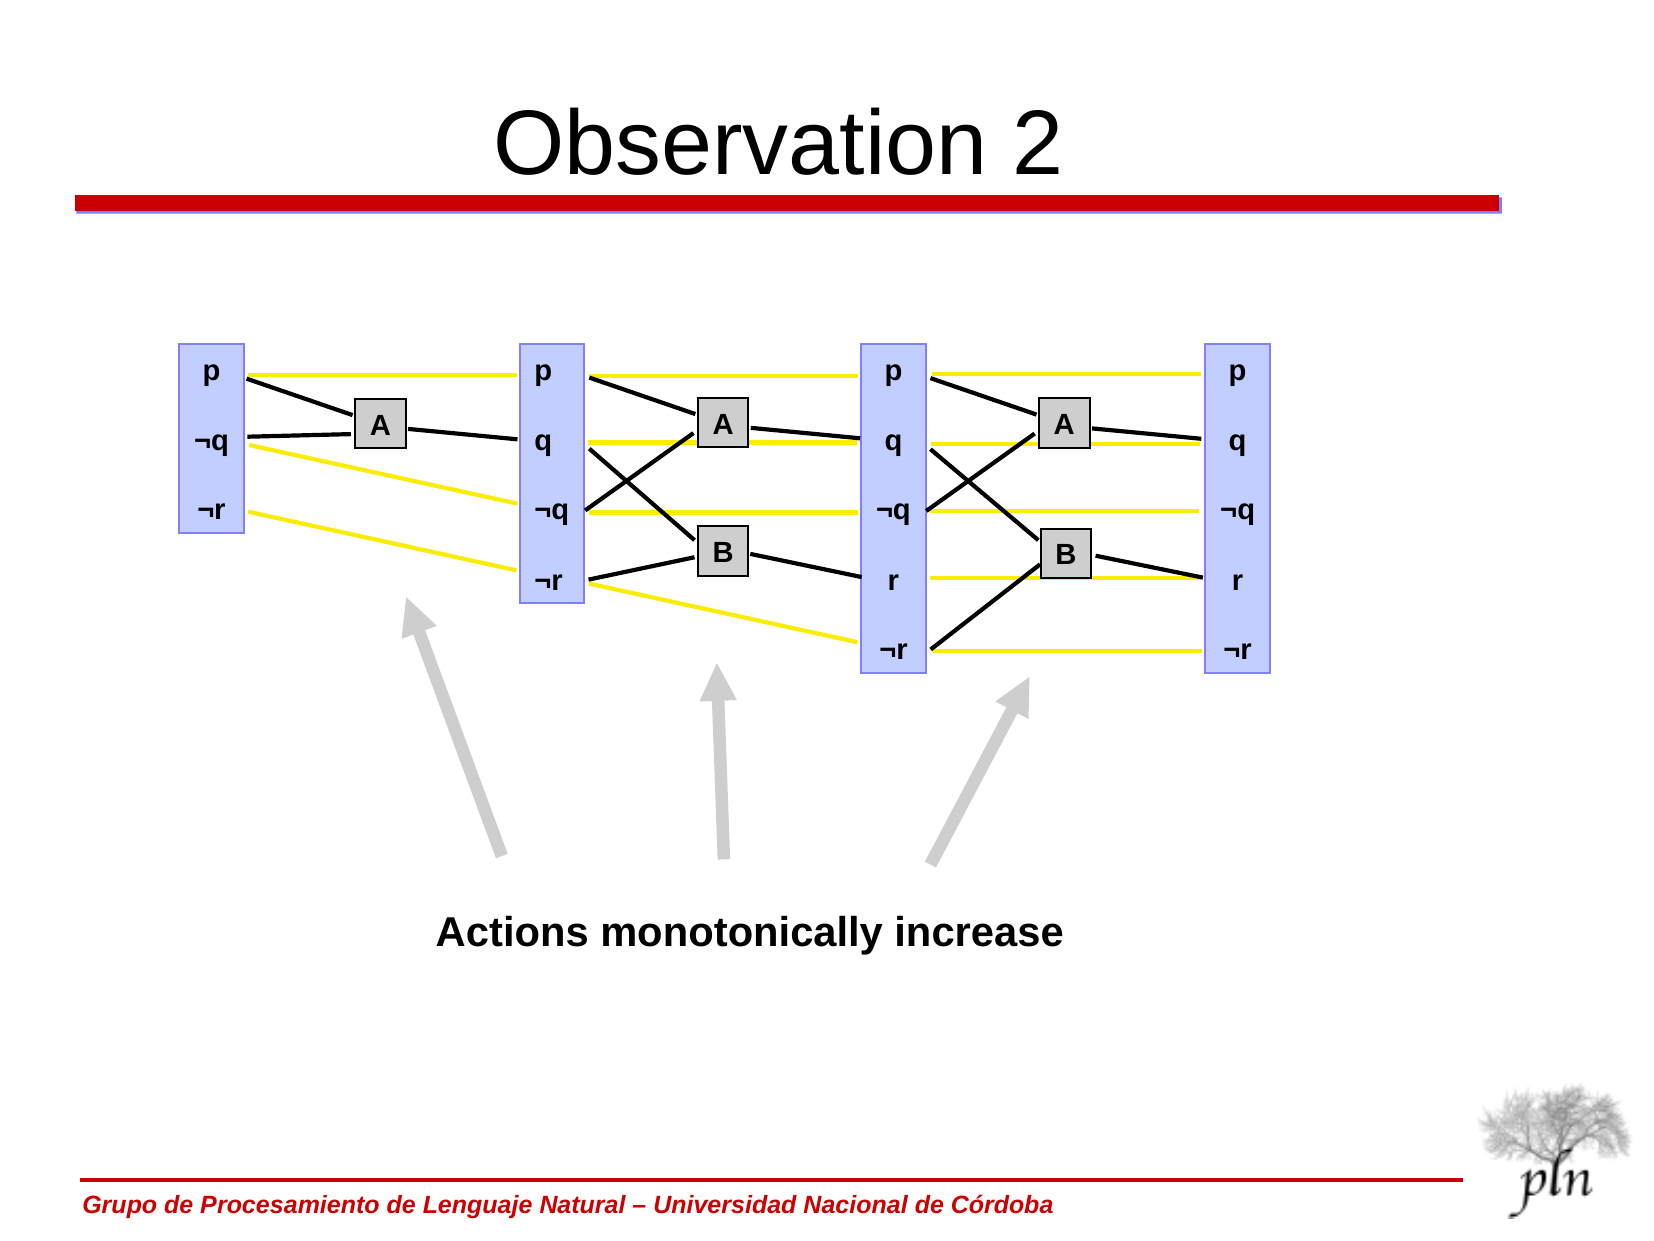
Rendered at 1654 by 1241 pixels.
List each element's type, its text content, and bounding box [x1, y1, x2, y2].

text_box p q ¬q ¬r [519, 343, 585, 604]
text_box p q ¬q r ¬r [1205, 343, 1270, 673]
text_box A [1038, 398, 1090, 448]
text_box Actions monotonically increase [420, 897, 1080, 963]
text_box p q ¬q r ¬r [861, 343, 926, 673]
text_box B [697, 526, 749, 576]
text_box A [354, 398, 406, 449]
text_box p ¬q ¬r [179, 343, 244, 534]
text_box B [1040, 528, 1092, 579]
text_box A [697, 397, 749, 448]
title Observation 2 [100, 12, 1426, 200]
picture [1477, 1083, 1635, 1219]
